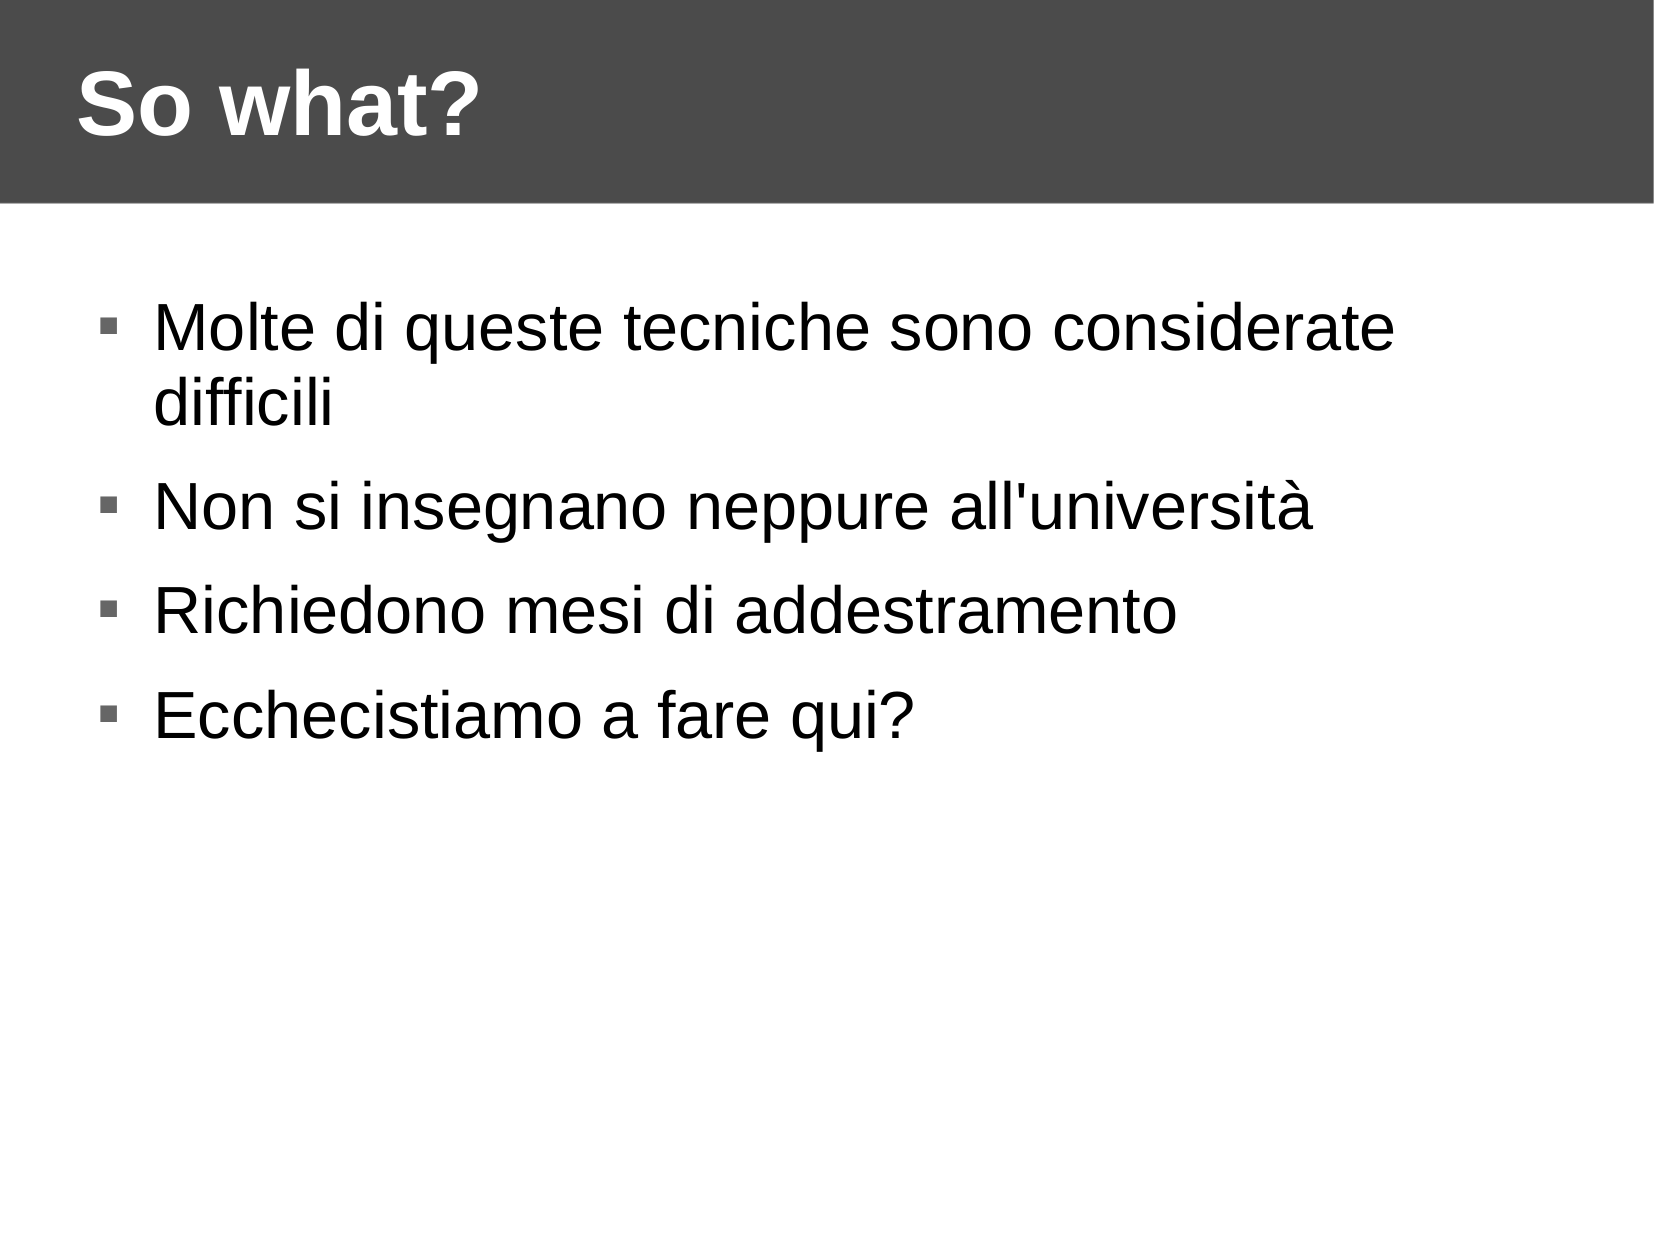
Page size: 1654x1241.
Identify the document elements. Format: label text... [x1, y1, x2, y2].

list Molte di queste tecniche sono considerate difficili Non si insegnano neppure all'università Richiedono mesi di addestramento Ecchecistiamo a fare qui? [82, 290, 1571, 1109]
picture [0, 0, 1654, 1241]
title So what? [76, 0, 1565, 208]
